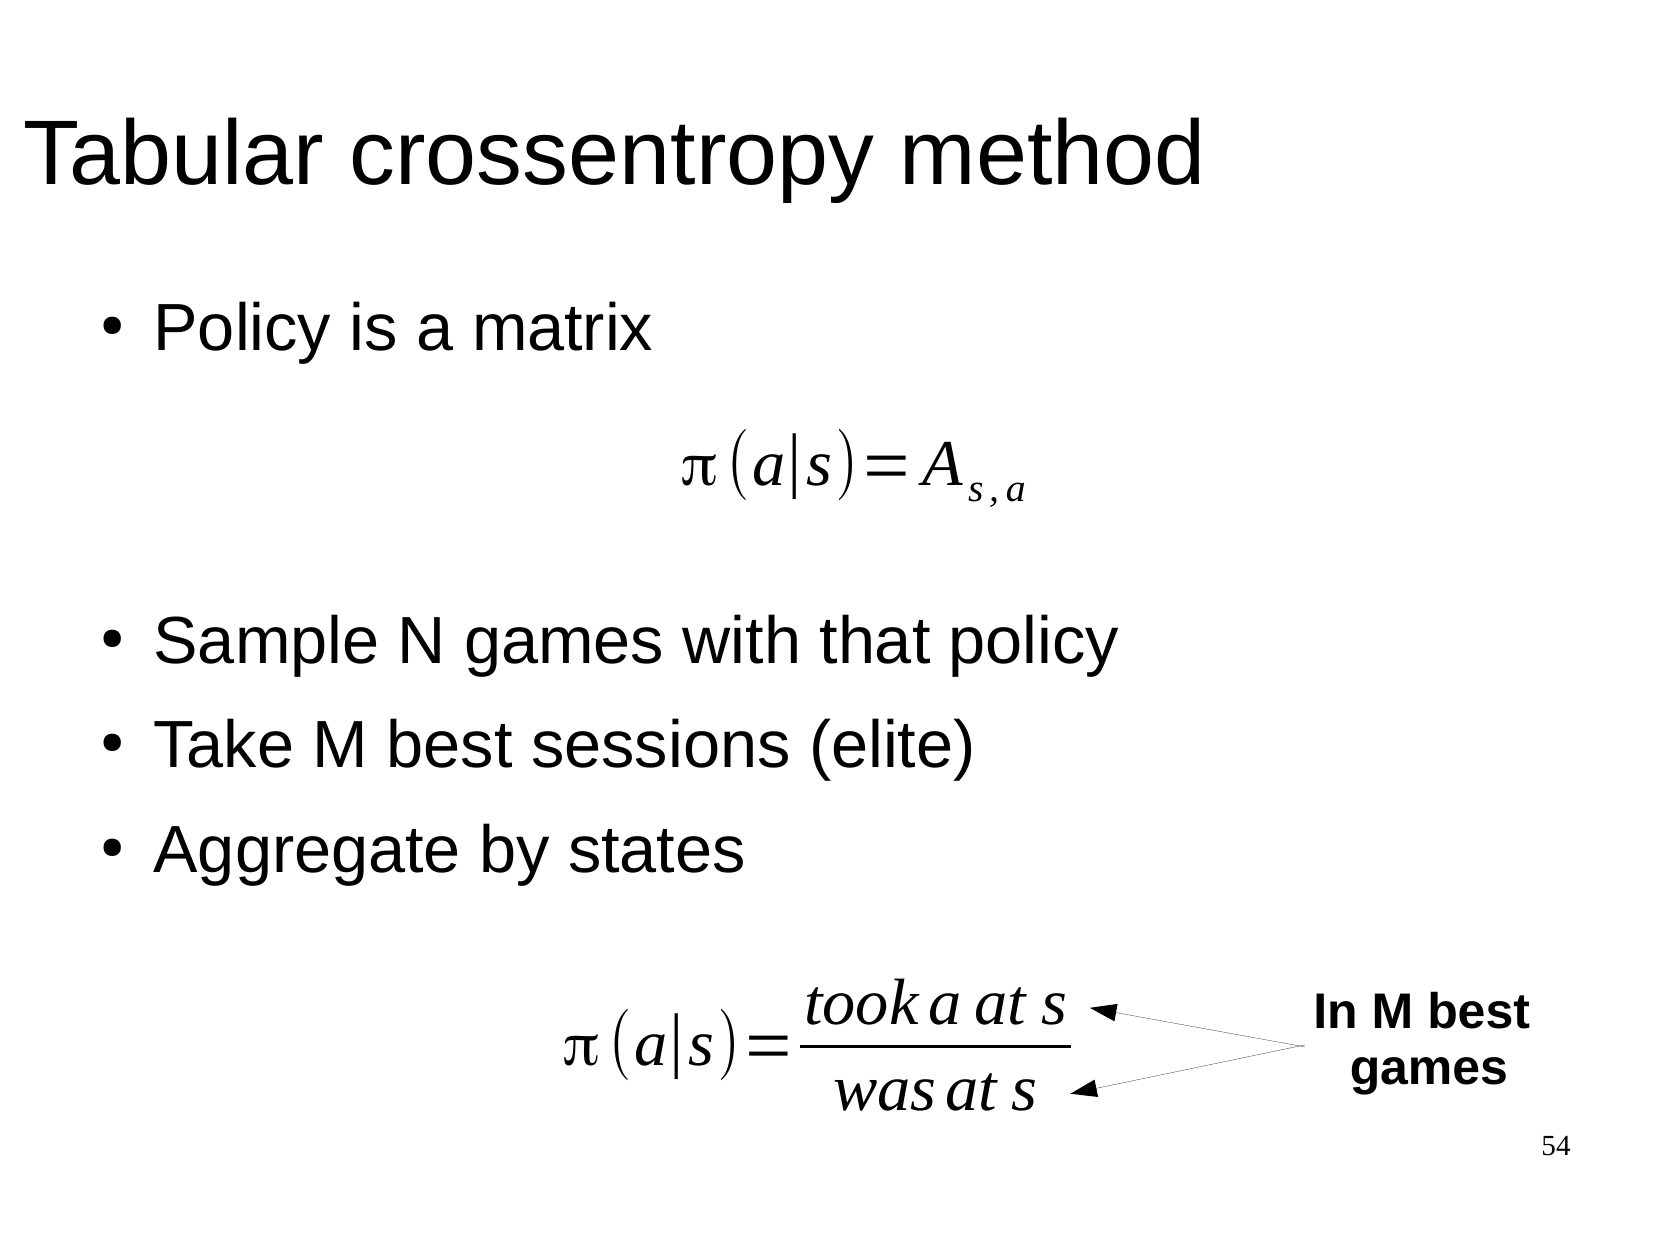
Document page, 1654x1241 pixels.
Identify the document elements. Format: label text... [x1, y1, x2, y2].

text_box In M best games [1298, 976, 1546, 1104]
title Tabular crossentropy method [23, 49, 1512, 257]
chart [546, 966, 1090, 1124]
list Policy is a matrix Sample N games with that policy Take M best sessions (elite) Aggregate by states [82, 290, 1571, 1010]
chart [664, 423, 1041, 509]
